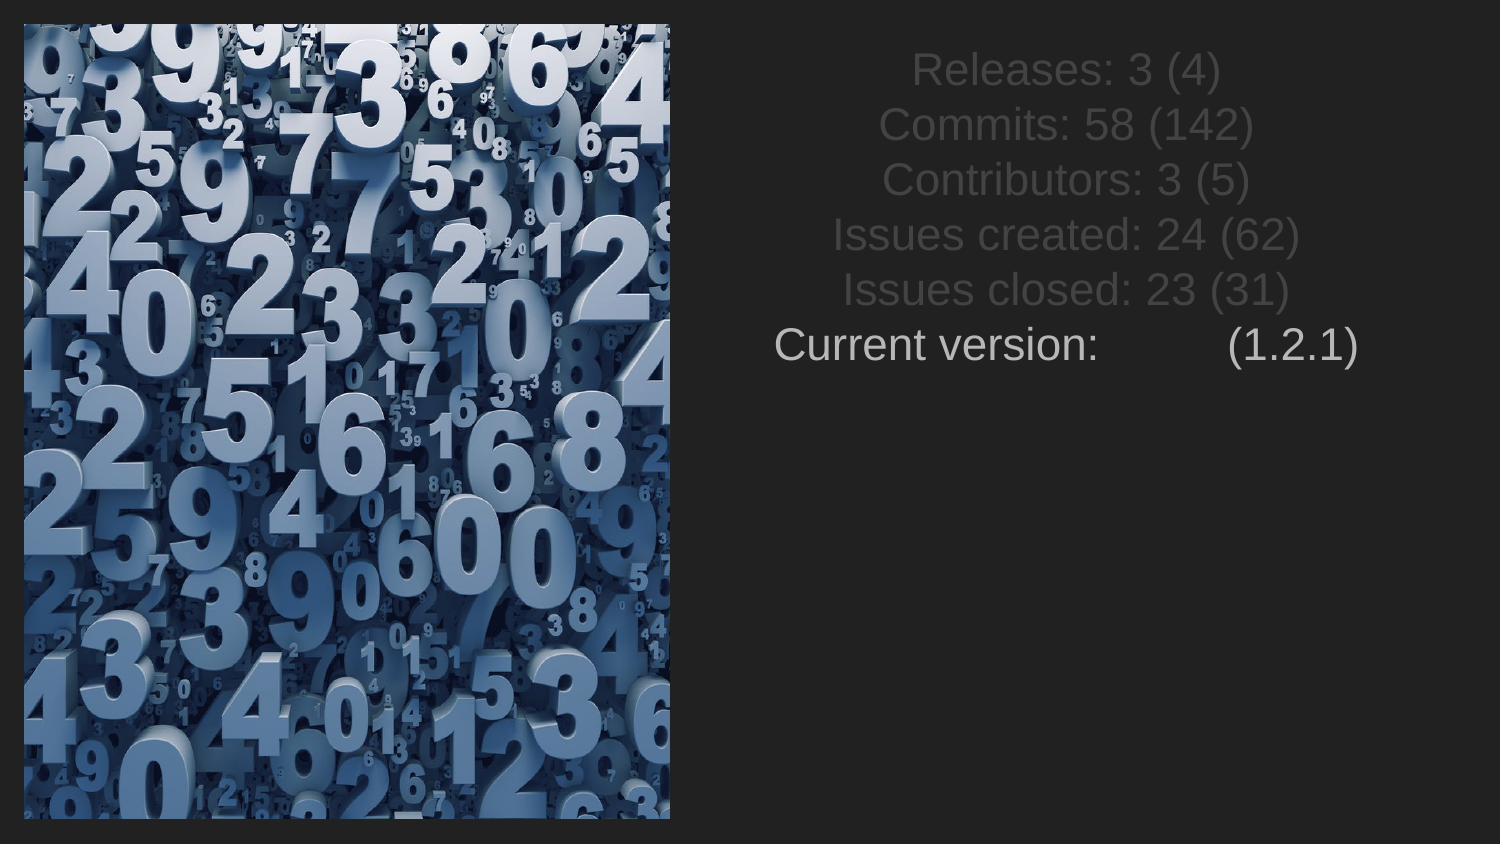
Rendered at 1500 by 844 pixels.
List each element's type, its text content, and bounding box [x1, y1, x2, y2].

text_box Releases: 3 (4) Commits: 58 (142) Contributors: 3 (5) Issues created: 24 (62) Issues closed: 23 (31) Current version: 1.2.4 (1.2.1) [670, 24, 1464, 819]
picture [24, 24, 670, 819]
